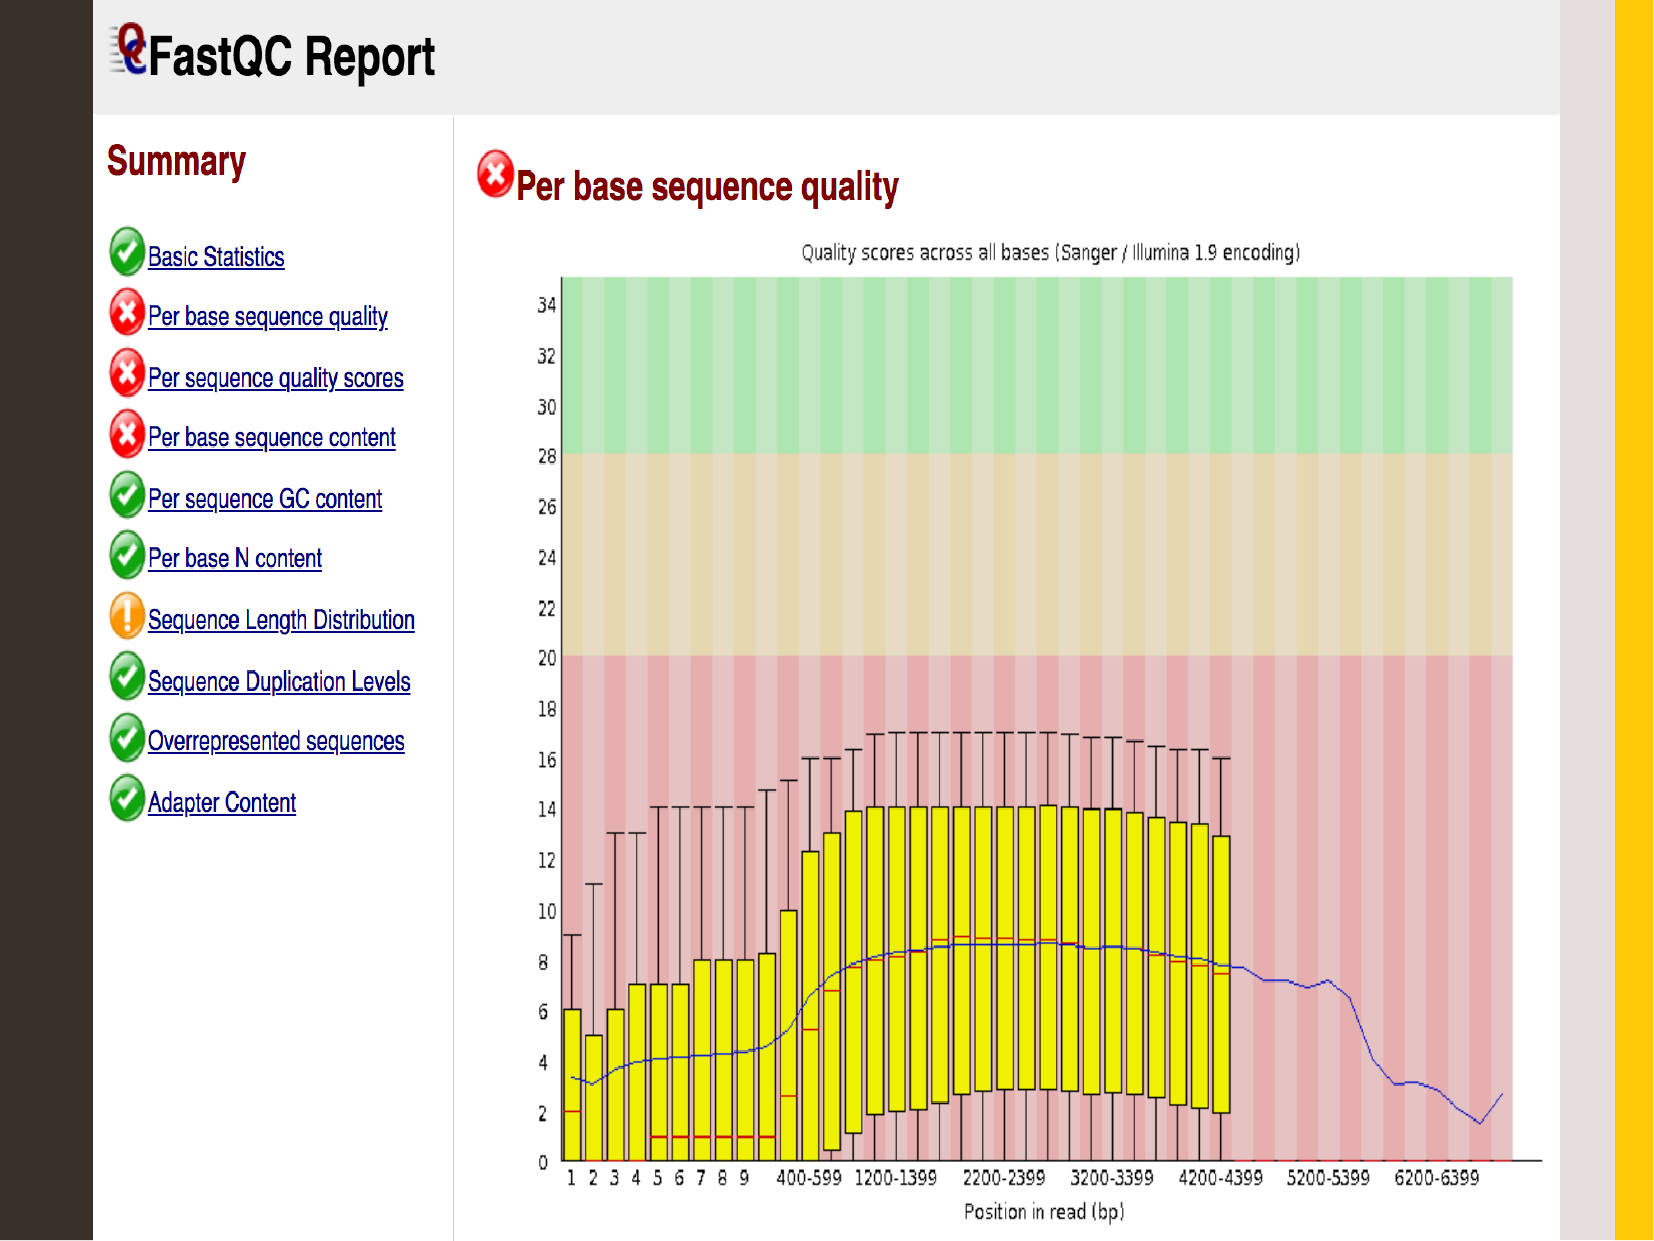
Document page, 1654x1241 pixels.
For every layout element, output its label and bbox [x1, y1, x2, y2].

picture [93, 0, 1560, 1241]
